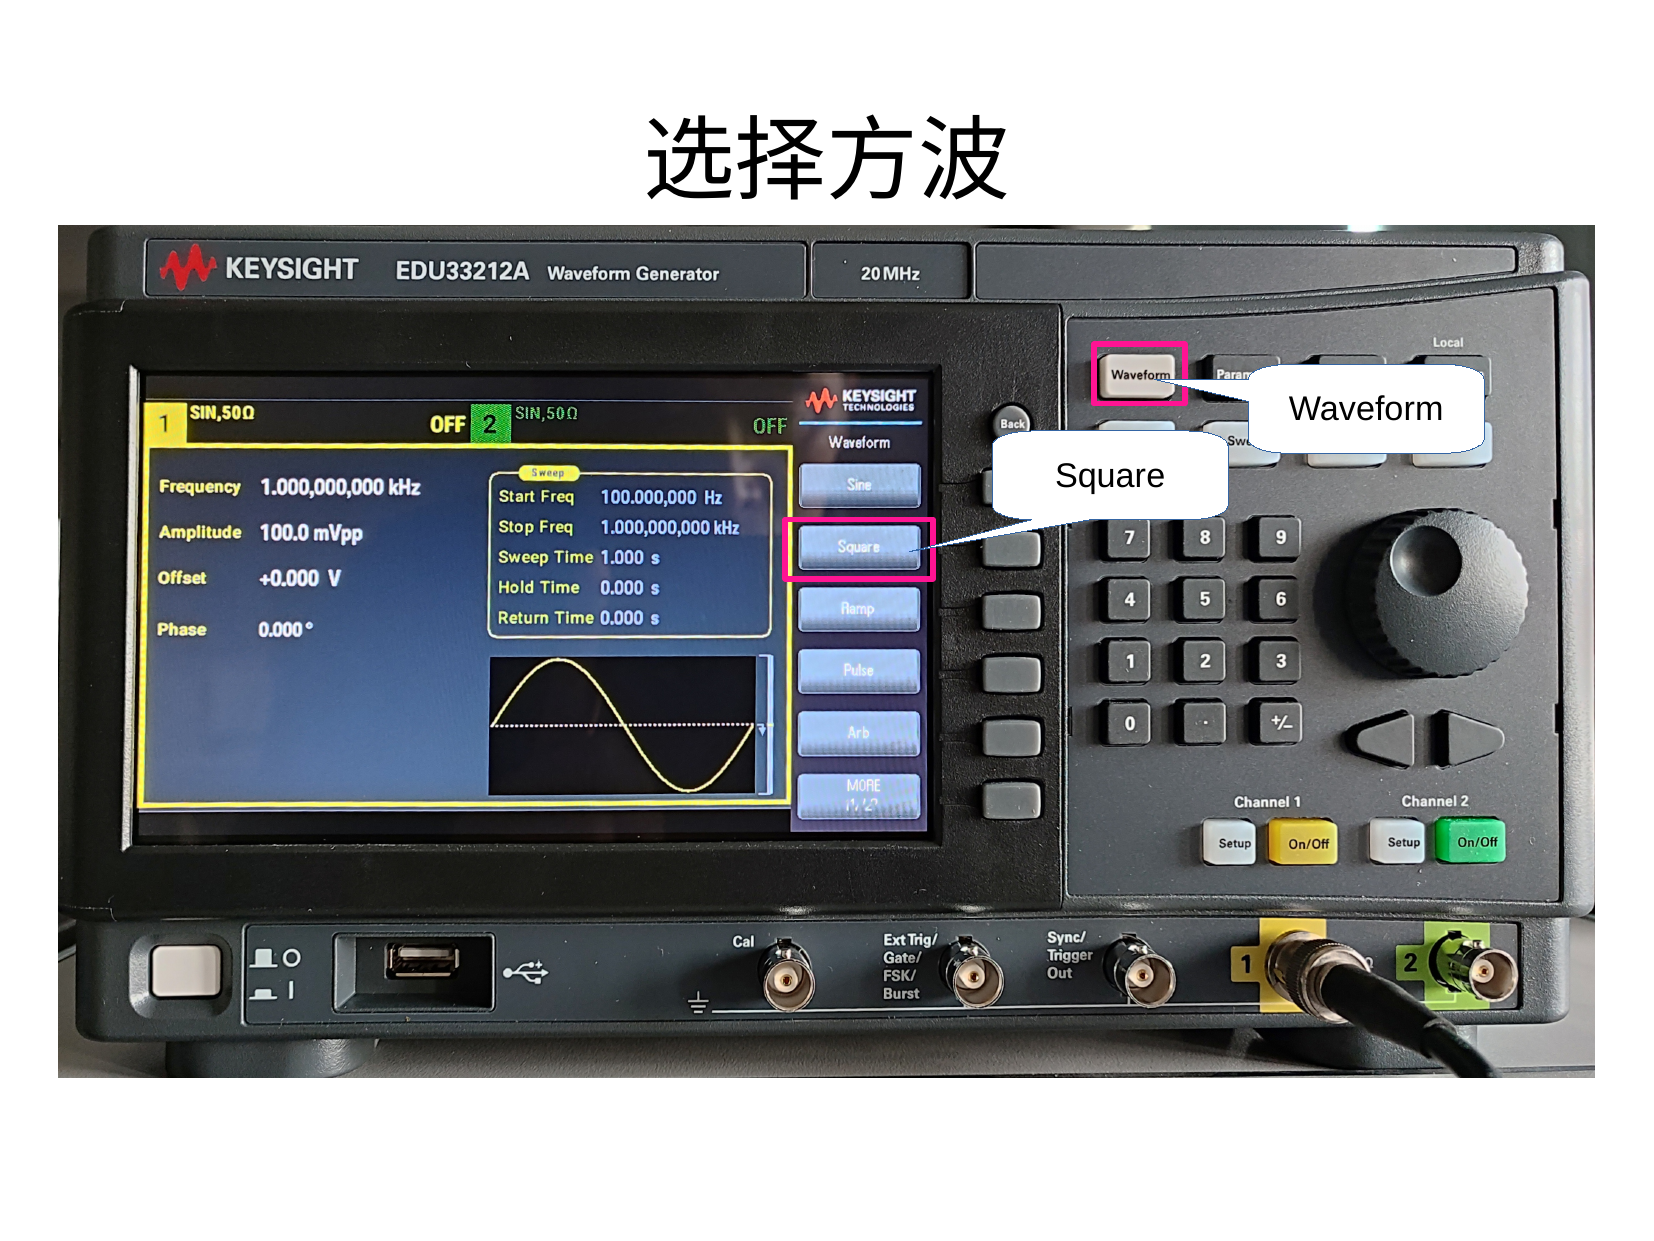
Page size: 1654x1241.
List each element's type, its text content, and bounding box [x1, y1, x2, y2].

picture [58, 225, 1595, 1078]
title 选择方波 [82, 50, 1571, 225]
text_box Square [909, 430, 1229, 552]
text_box Waveform [1154, 364, 1485, 454]
